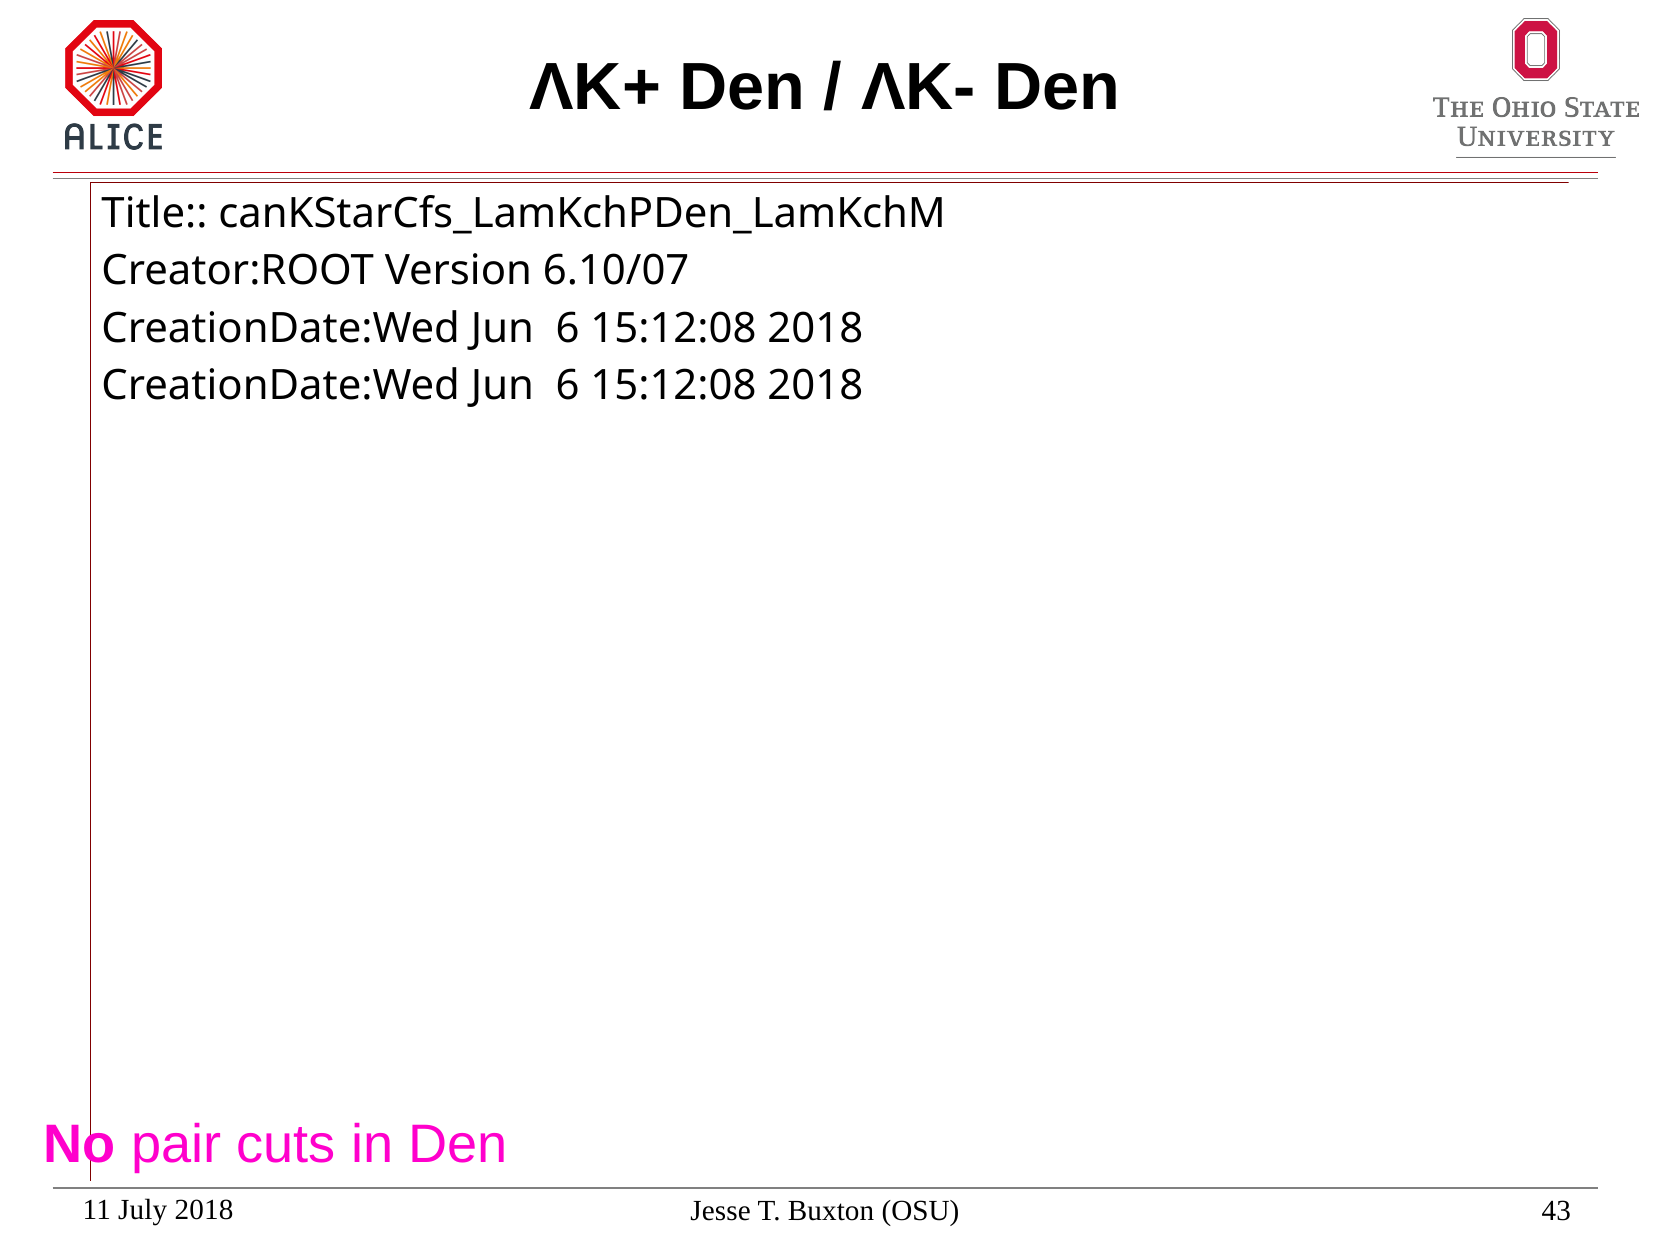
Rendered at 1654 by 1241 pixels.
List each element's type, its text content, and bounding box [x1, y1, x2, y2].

picture [65, 20, 137, 150]
text_box No pair cuts in Den [28, 1106, 556, 1182]
picture [87, 180, 1569, 1181]
picture [1513, 5, 1642, 171]
title ΛK+ Den / ΛK- Den [137, 1, 1513, 172]
